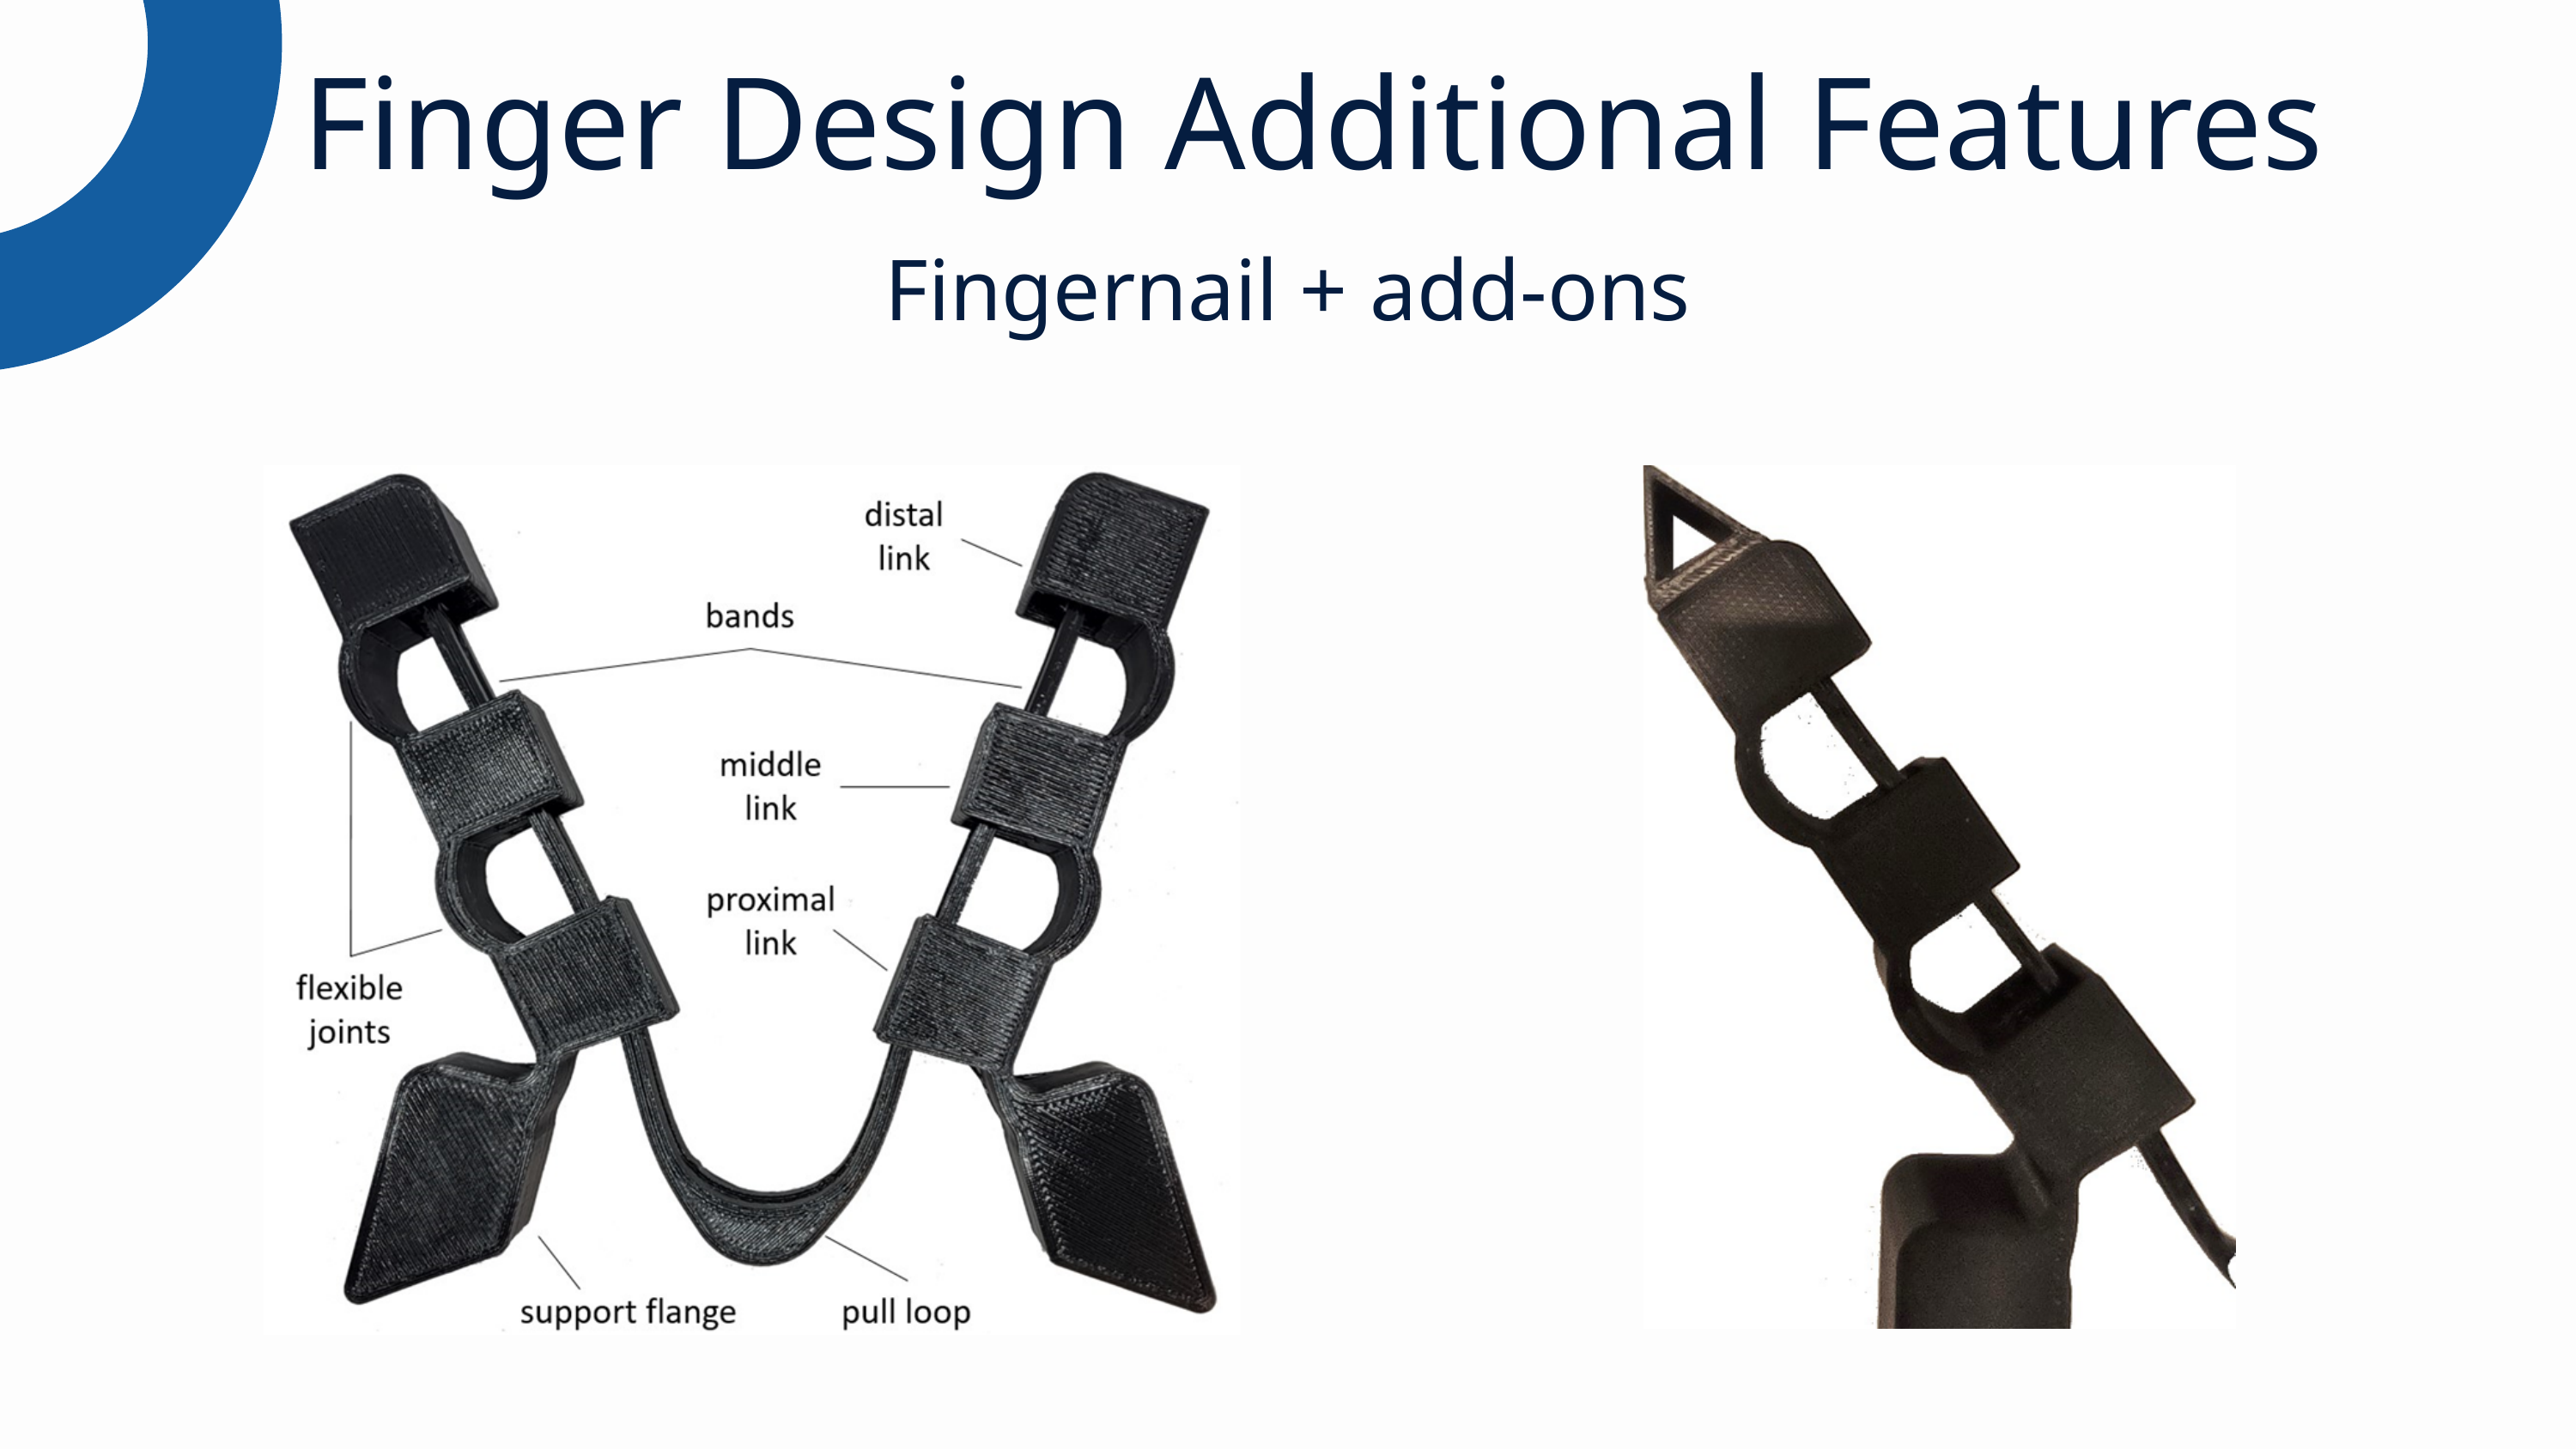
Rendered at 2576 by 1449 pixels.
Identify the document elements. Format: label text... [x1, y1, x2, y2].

text_box [263, 465, 1241, 1335]
text_box Fingernail + add-ons [845, 220, 1731, 456]
text_box [1643, 552, 2236, 1329]
text_box Finger Design Additional Features [302, 16, 2576, 552]
text_box [0, 0, 216, 302]
